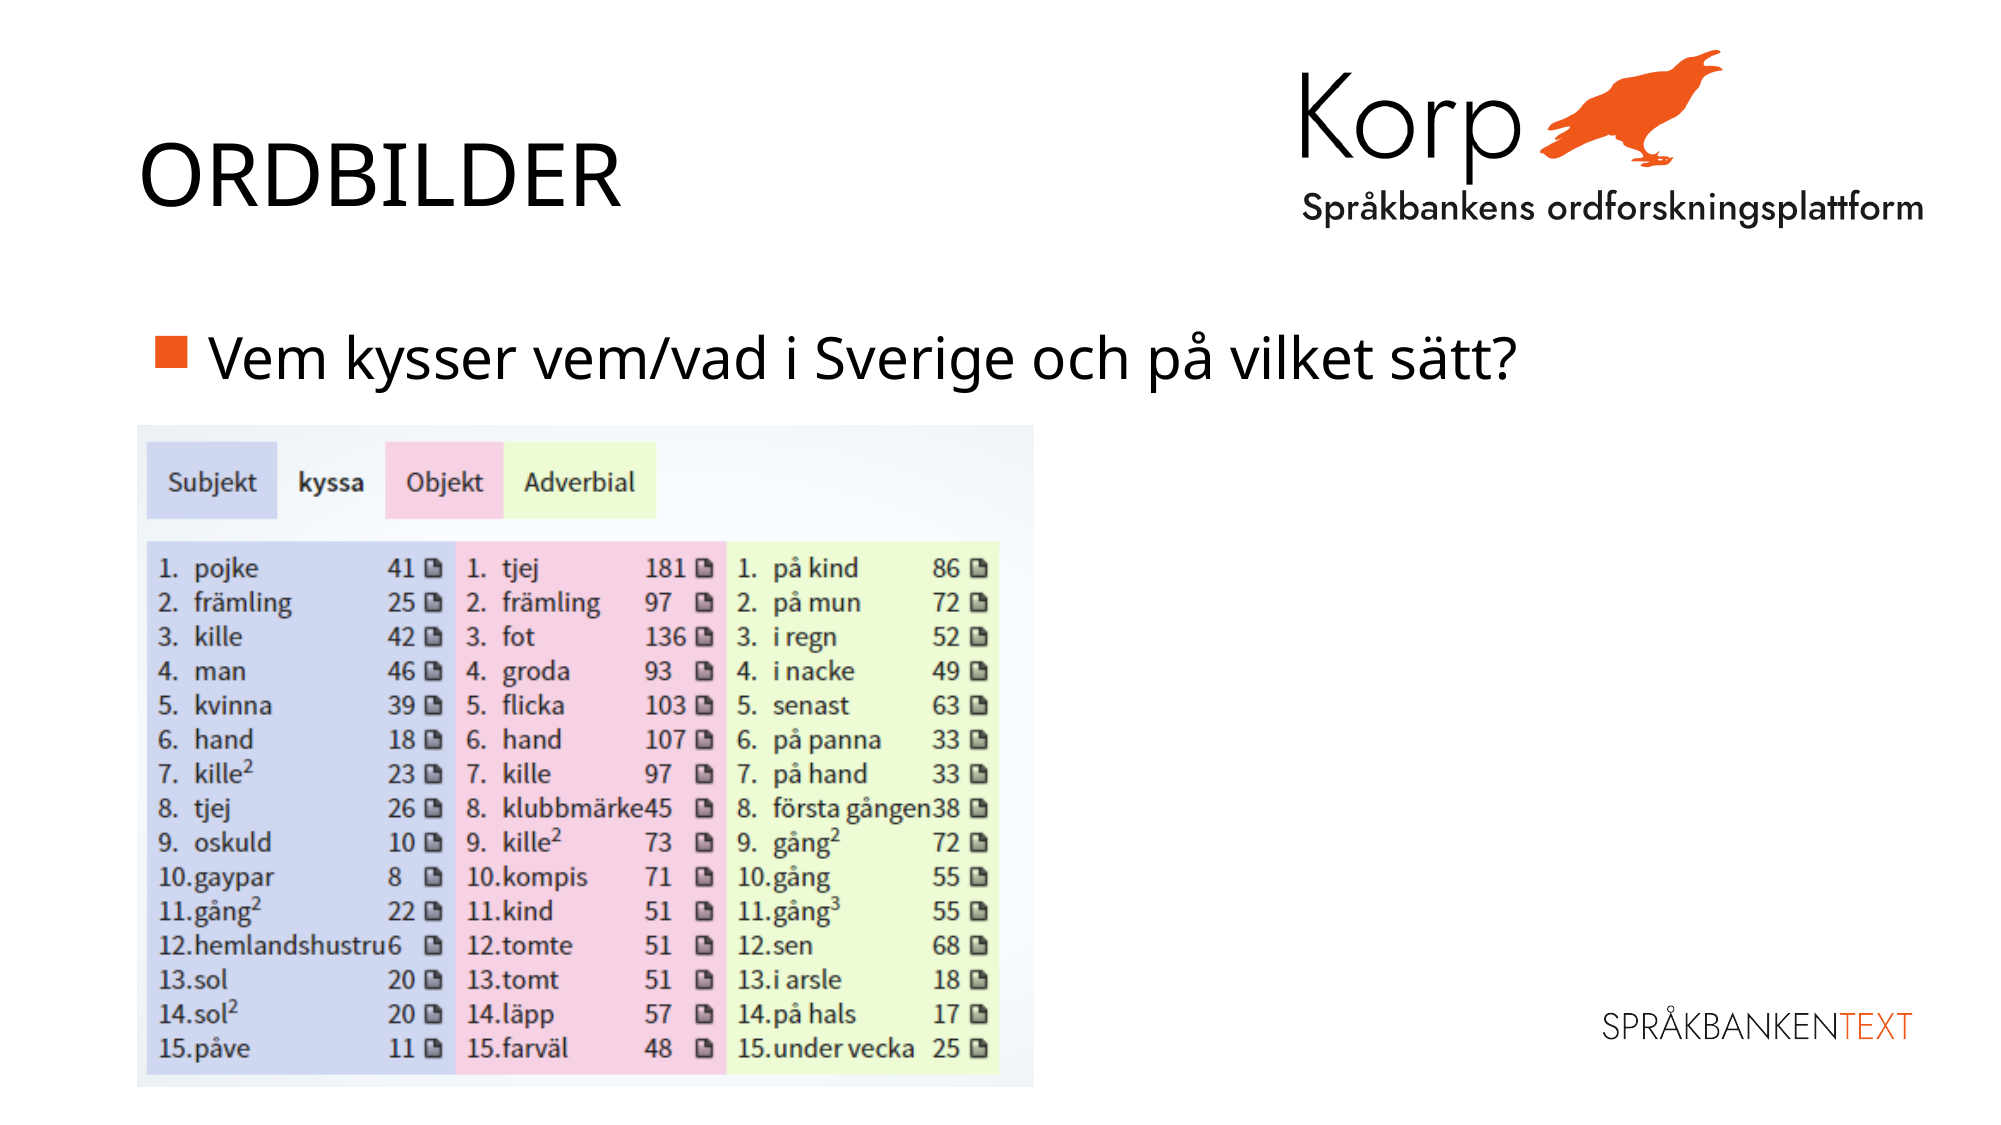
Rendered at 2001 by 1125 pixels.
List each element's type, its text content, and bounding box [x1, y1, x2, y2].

picture [137, 425, 1034, 1087]
picture [1600, 998, 1959, 1125]
title Ordbilder [137, 109, 1291, 236]
picture [1291, 29, 1938, 241]
list Vem kysser vem/vad i Sverige och på vilket sätt? [137, 322, 1861, 945]
